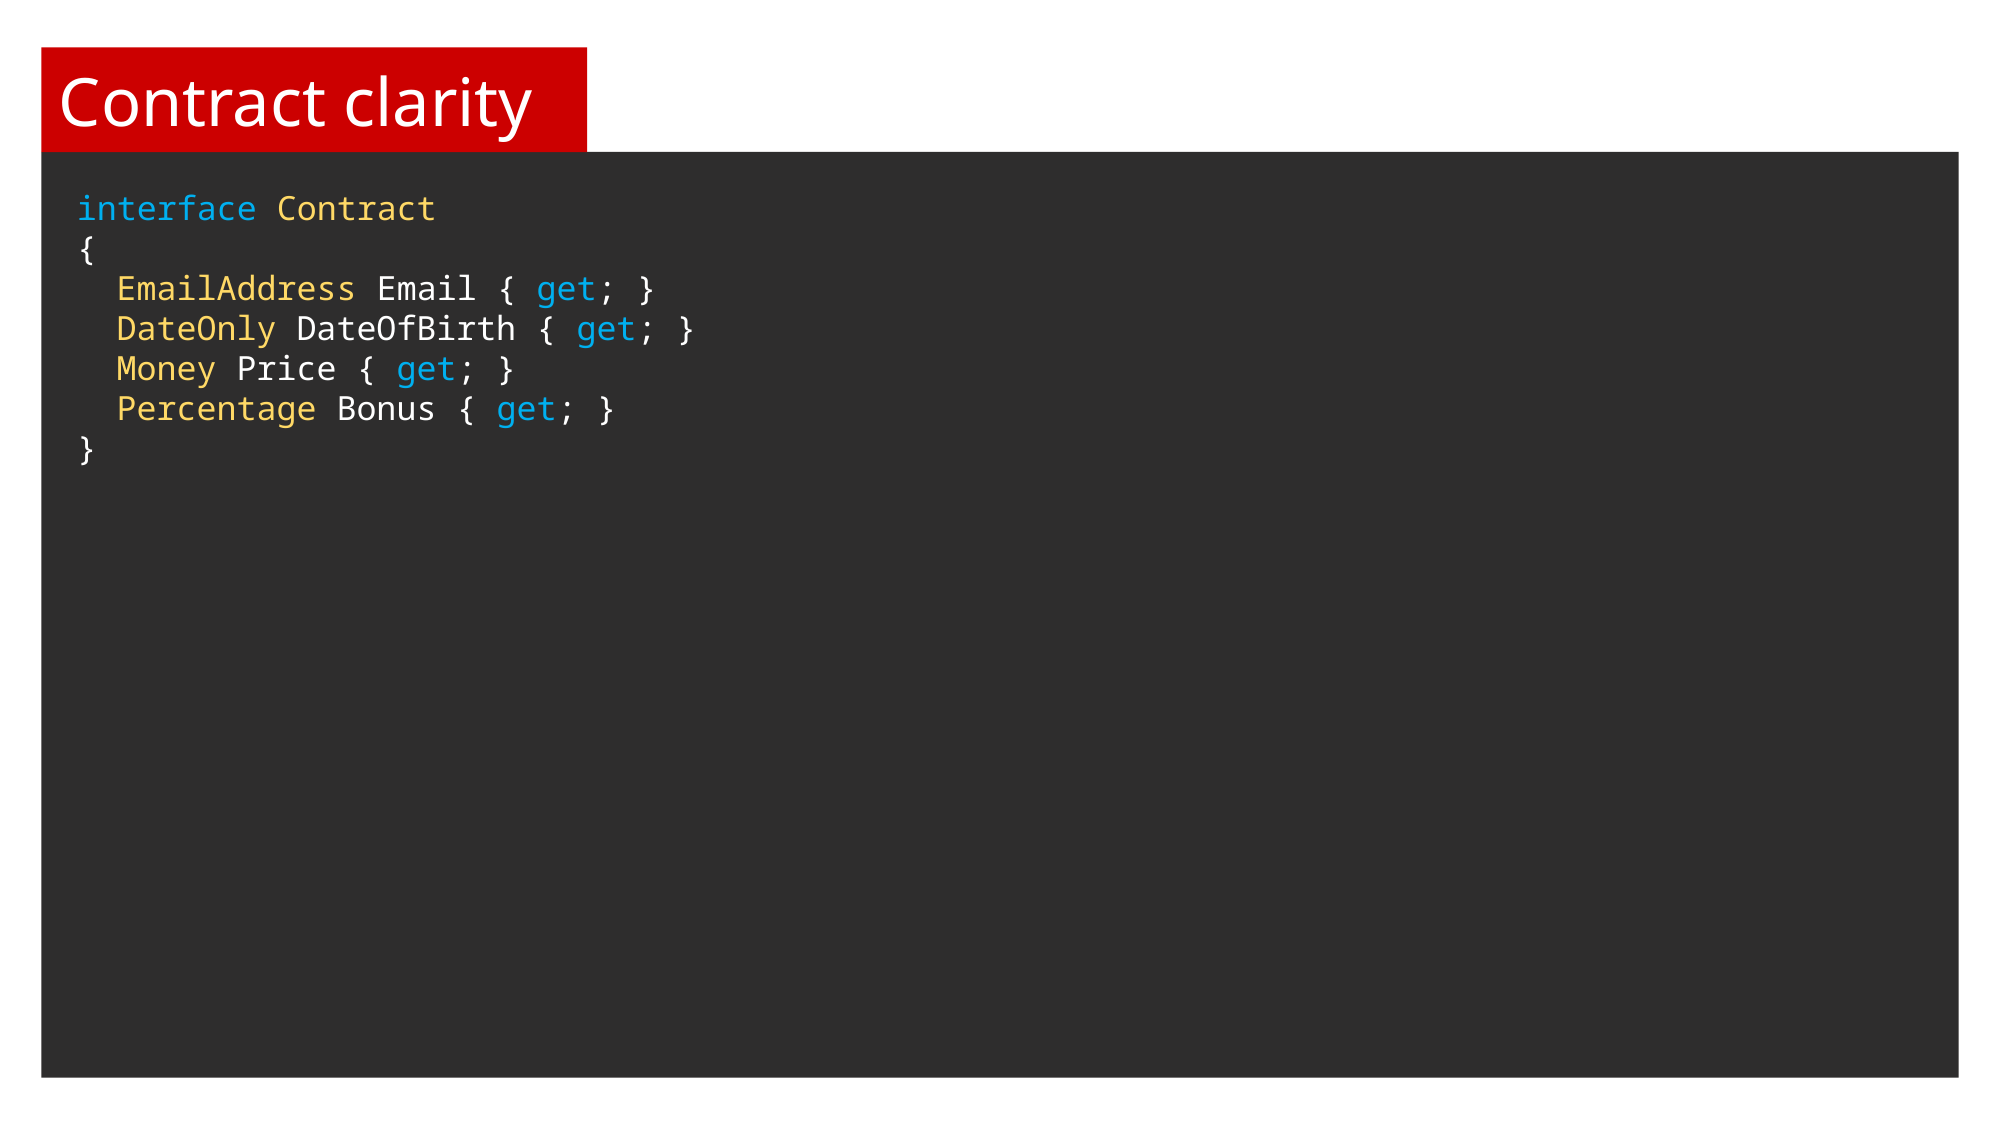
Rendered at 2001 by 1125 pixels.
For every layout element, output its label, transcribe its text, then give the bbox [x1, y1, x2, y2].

text_box [41, 152, 1959, 1078]
text_box Contract clarity [41, 47, 588, 153]
text_box interface Contract { EmailAddress Email { get; } DateOnly DateOfBirth { get; } Money Price { get; } Percentage Bonus { get; } } [41, 152, 1582, 558]
